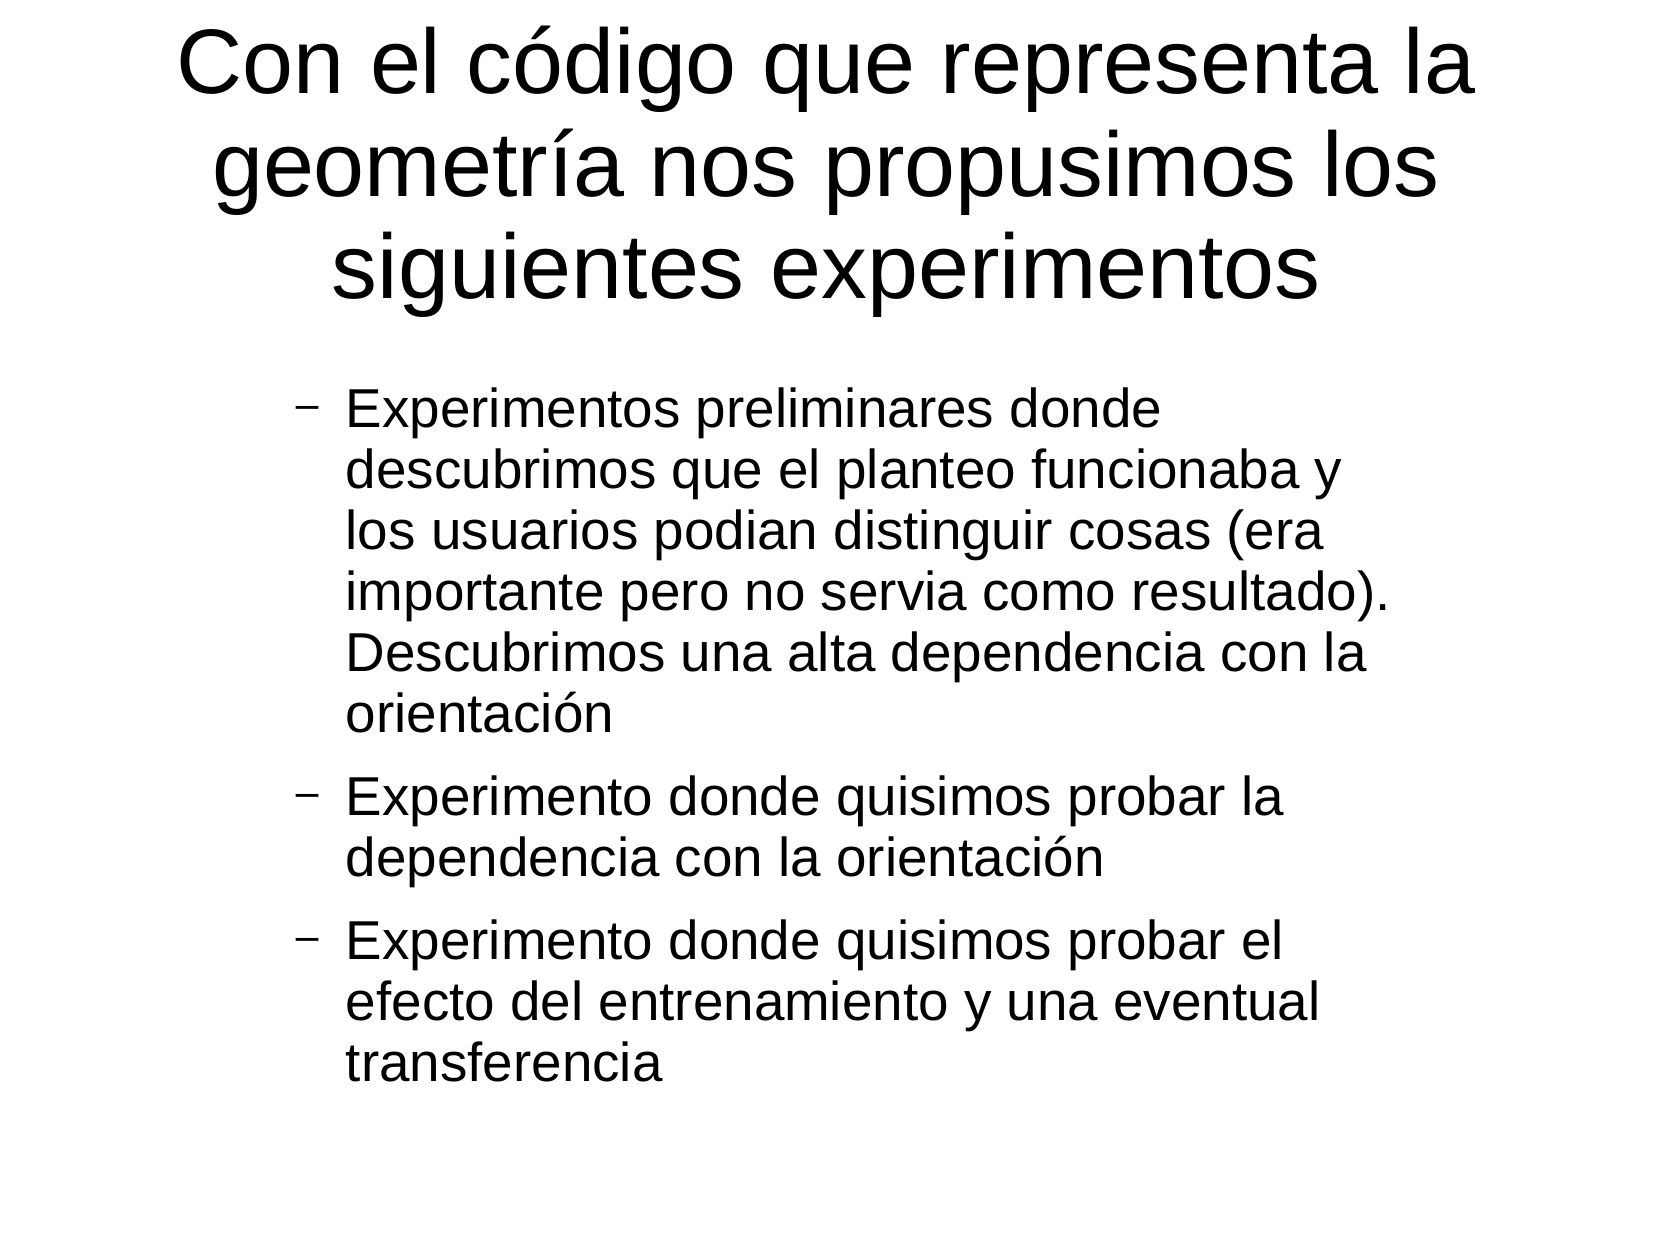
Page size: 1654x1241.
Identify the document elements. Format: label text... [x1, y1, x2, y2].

list Experimentos preliminares donde descubrimos que el planteo funcionaba y los usuarios podian distinguir cosas (era importante pero no servia como resultado). Descubrimos una alta dependencia con la orientación Experimento donde quisimos probar la dependencia con la orientación Experimento donde quisimos probar el efecto del entrenamiento y una eventual transferencia [212, 377, 1418, 1098]
title Con el código que representa la geometría nos propusimos los siguientes experimentos [82, 10, 1571, 319]
